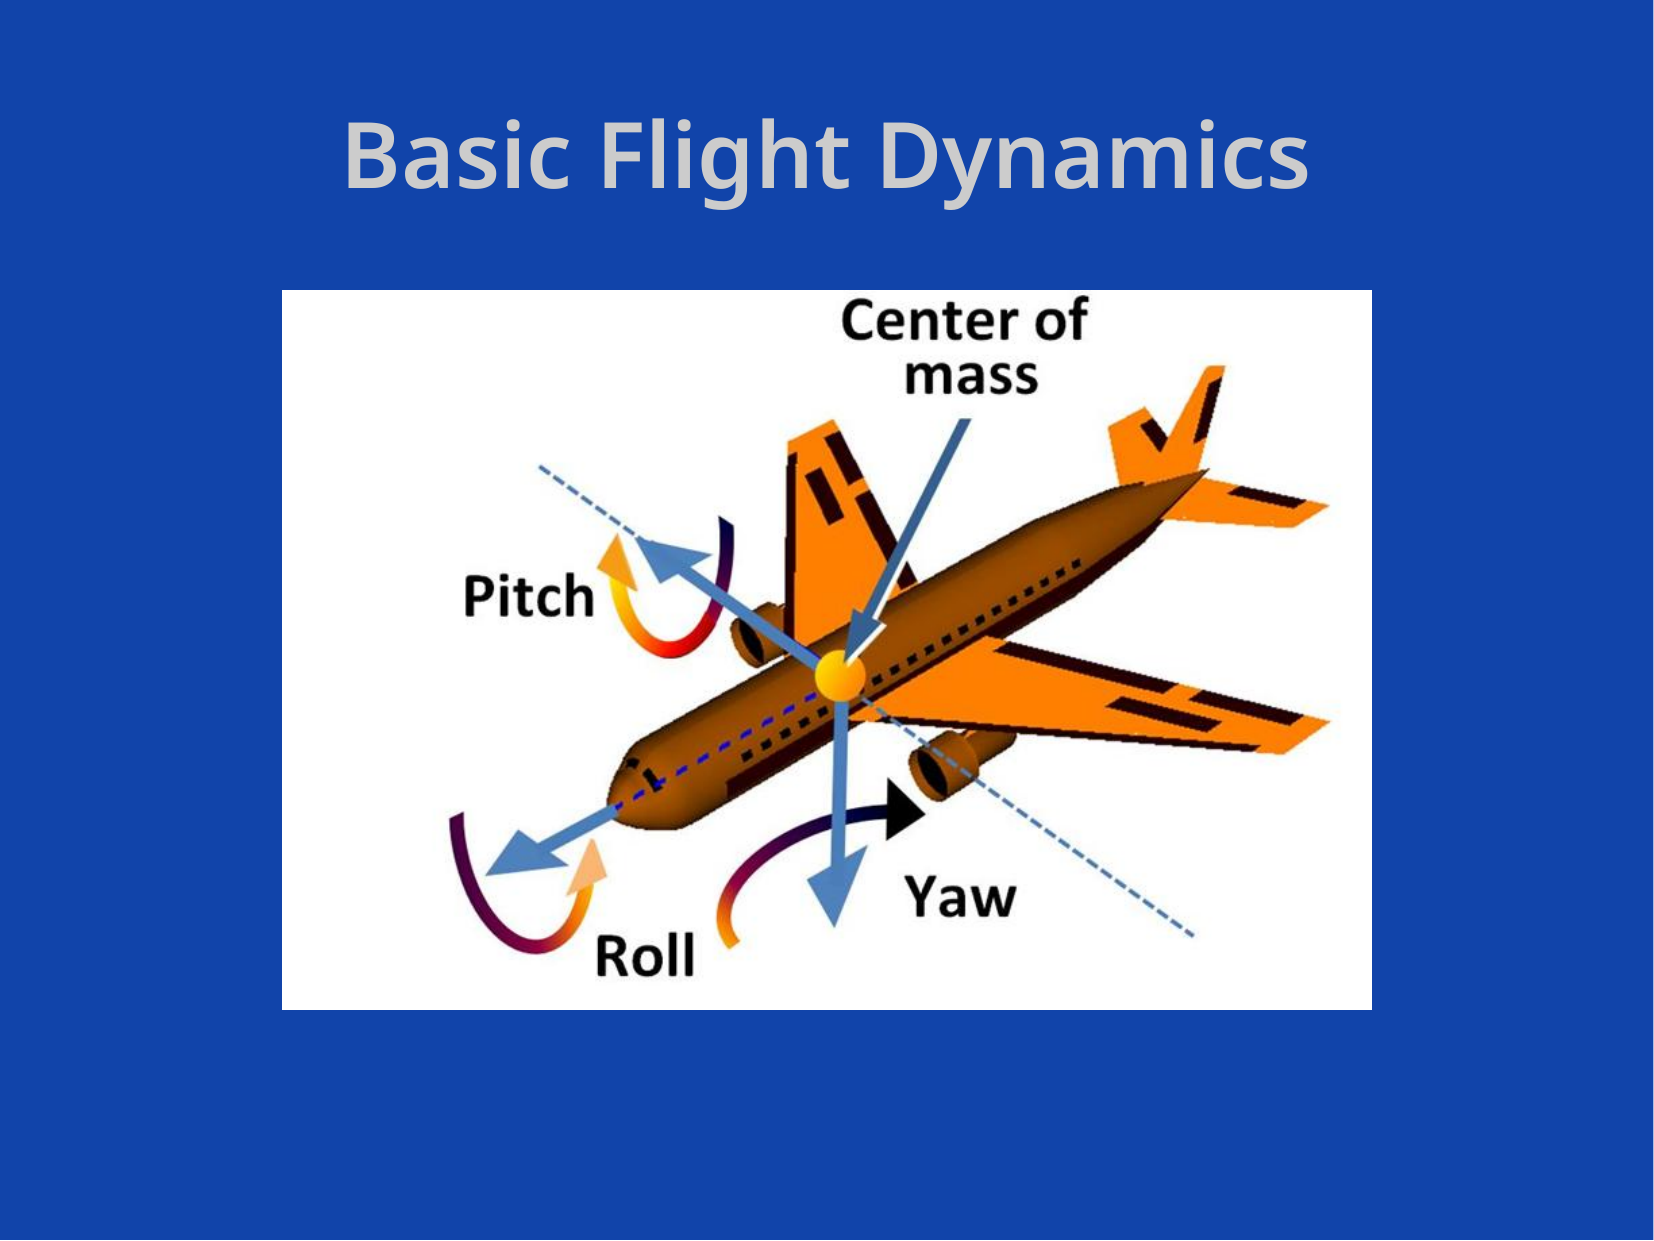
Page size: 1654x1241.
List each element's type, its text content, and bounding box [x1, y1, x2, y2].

title Basic Flight Dynamics [82, 49, 1571, 257]
picture [282, 290, 1372, 1010]
